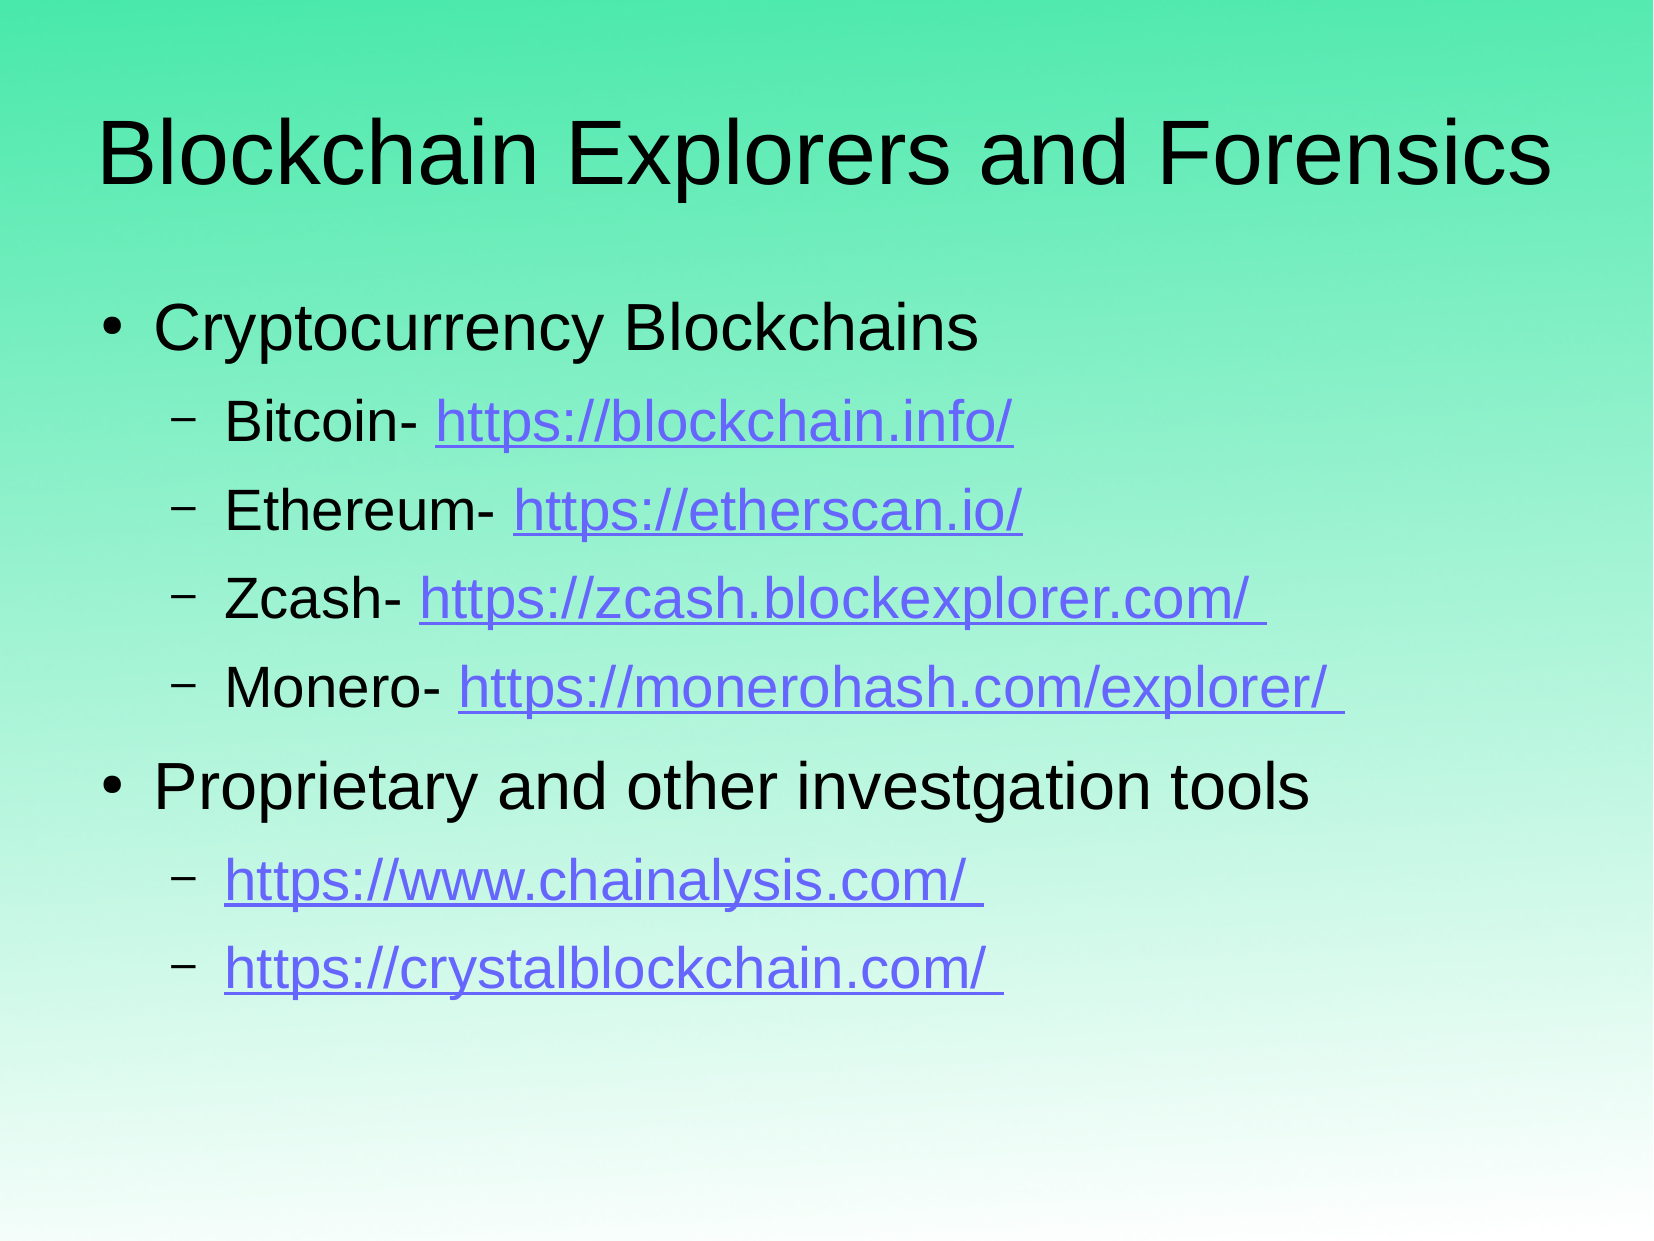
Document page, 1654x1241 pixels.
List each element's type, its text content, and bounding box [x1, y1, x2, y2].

title Blockchain Explorers and Forensics [82, 49, 1571, 257]
picture [0, 0, 1654, 1241]
list Cryptocurrency Blockchains Bitcoin- https://blockchain.info/ Ethereum- https://etherscan.io/ Zcash- https://zcash.blockexplorer.com/ Monero- https://monerohash.com/explorer/ Proprietary and other investgation tools https://www.chainalysis.com/ https://crystalblockchain.com/ [82, 290, 1571, 1010]
